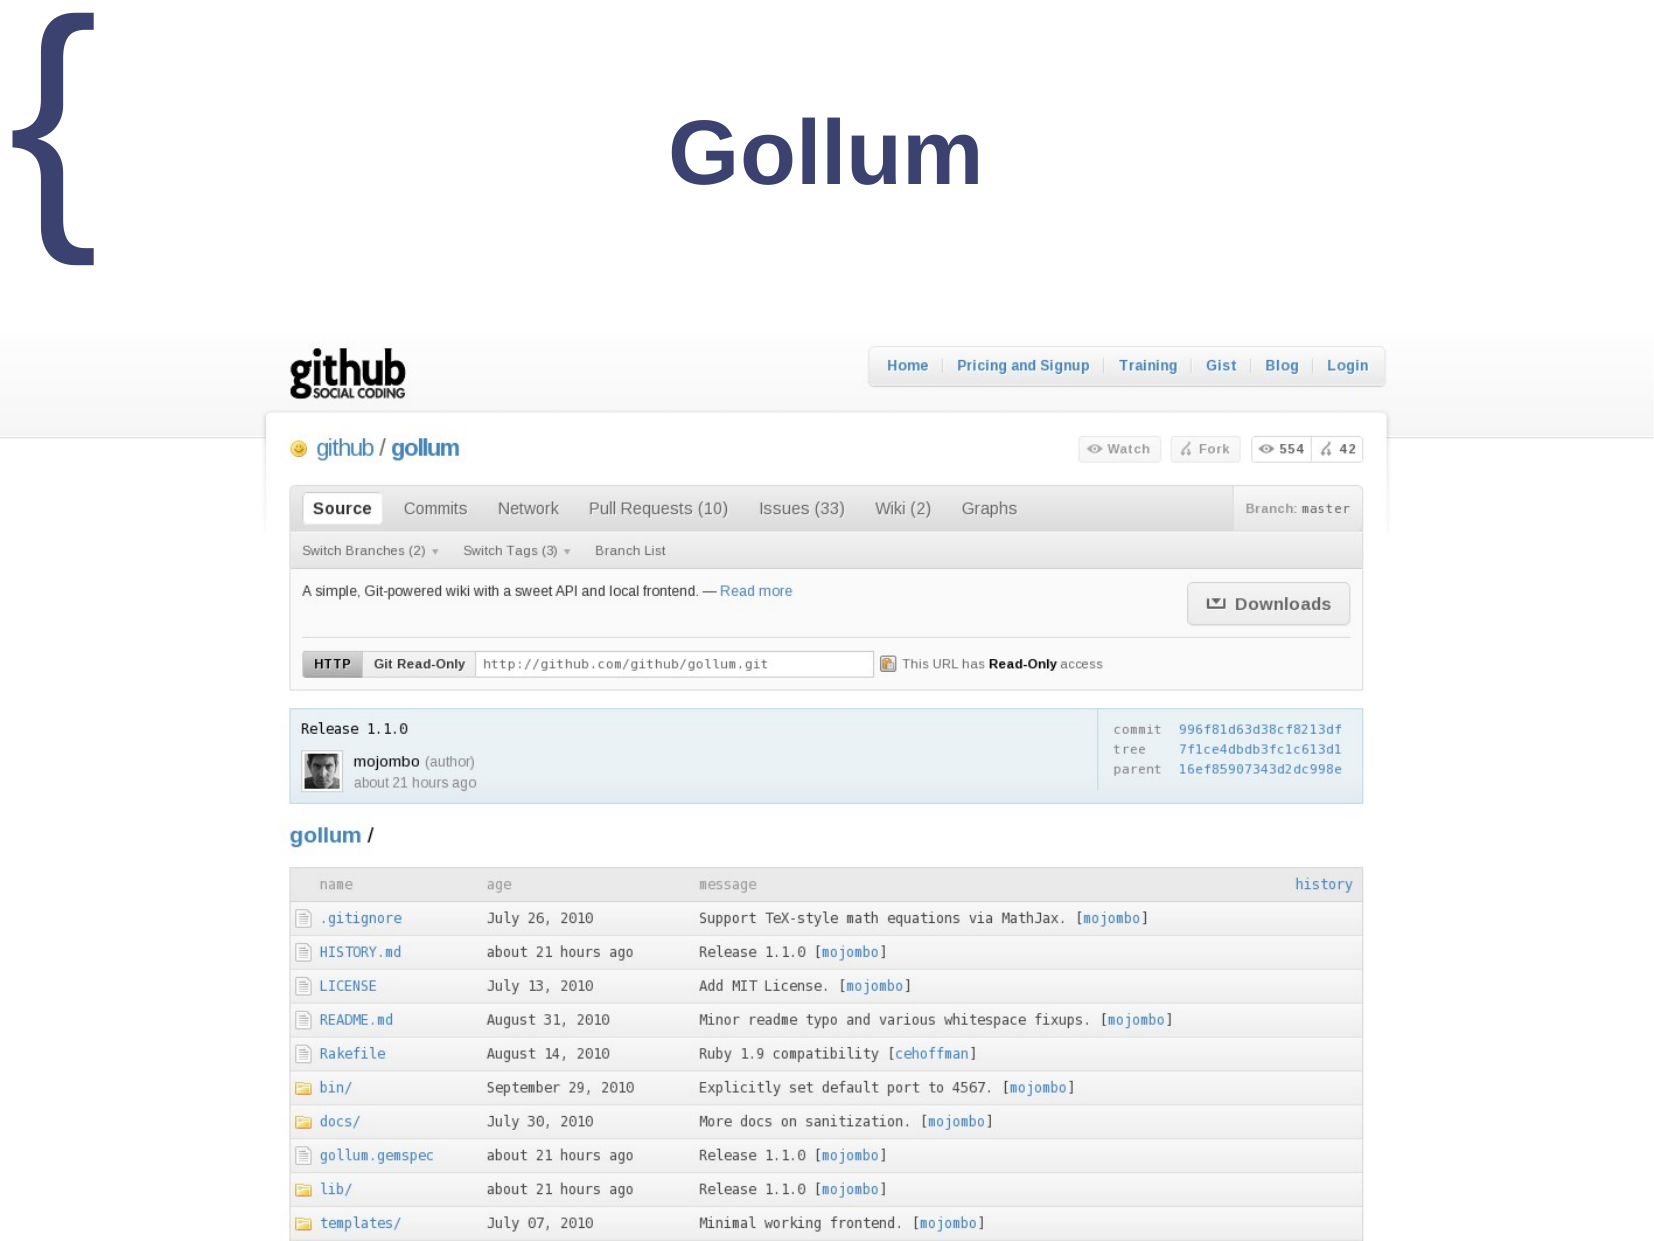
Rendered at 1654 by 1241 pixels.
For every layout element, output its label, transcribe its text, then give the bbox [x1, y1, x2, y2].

title Gollum [82, 56, 1571, 250]
picture [0, 332, 1654, 1241]
